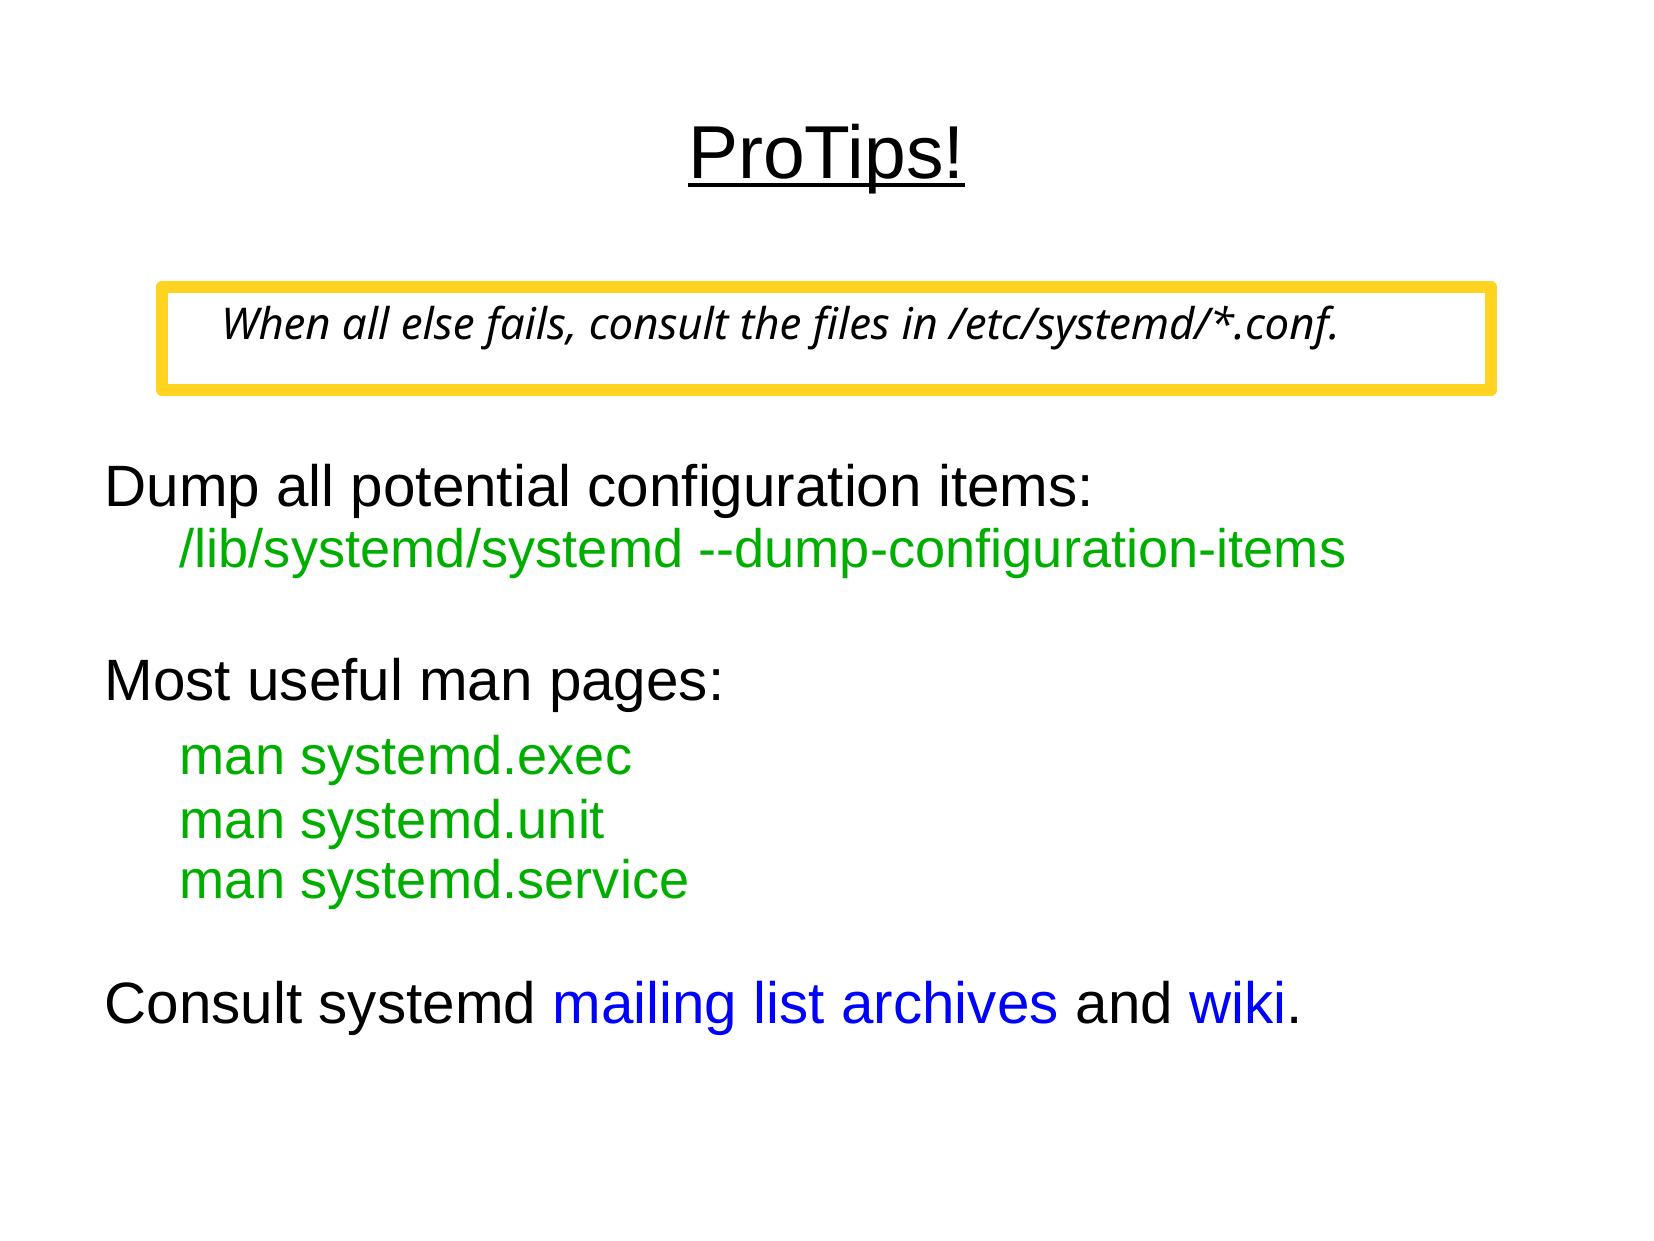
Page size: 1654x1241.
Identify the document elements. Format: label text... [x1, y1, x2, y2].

text_box Dump all potential configuration items: /lib/systemd/systemd --dump-configuration-items Most useful man pages: man systemd.exec man systemd.unit man systemd.service Consult systemd mailing list archives and wiki. [90, 446, 1561, 1063]
title ProTips! [82, 49, 1571, 257]
list When all else fails, consult the files in /etc/systemd/*.conf. [161, 286, 1491, 391]
